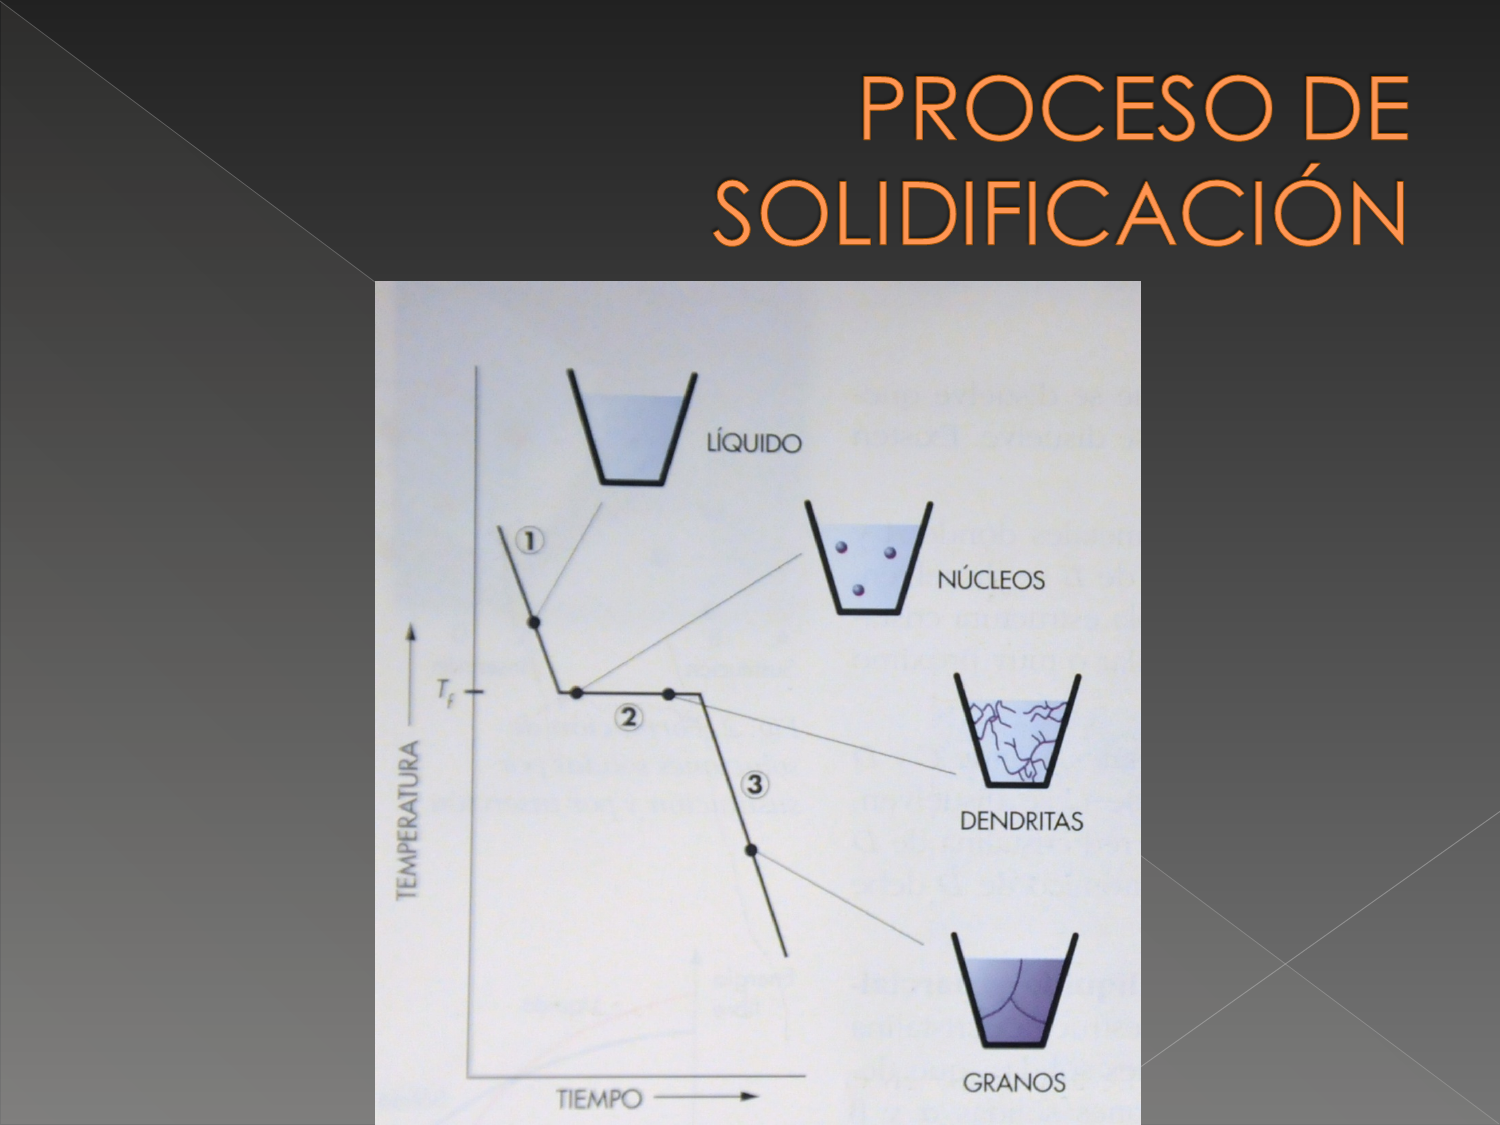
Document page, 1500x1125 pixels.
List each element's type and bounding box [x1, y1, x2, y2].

picture [73, 20, 1491, 274]
picture [375, 281, 1141, 1125]
